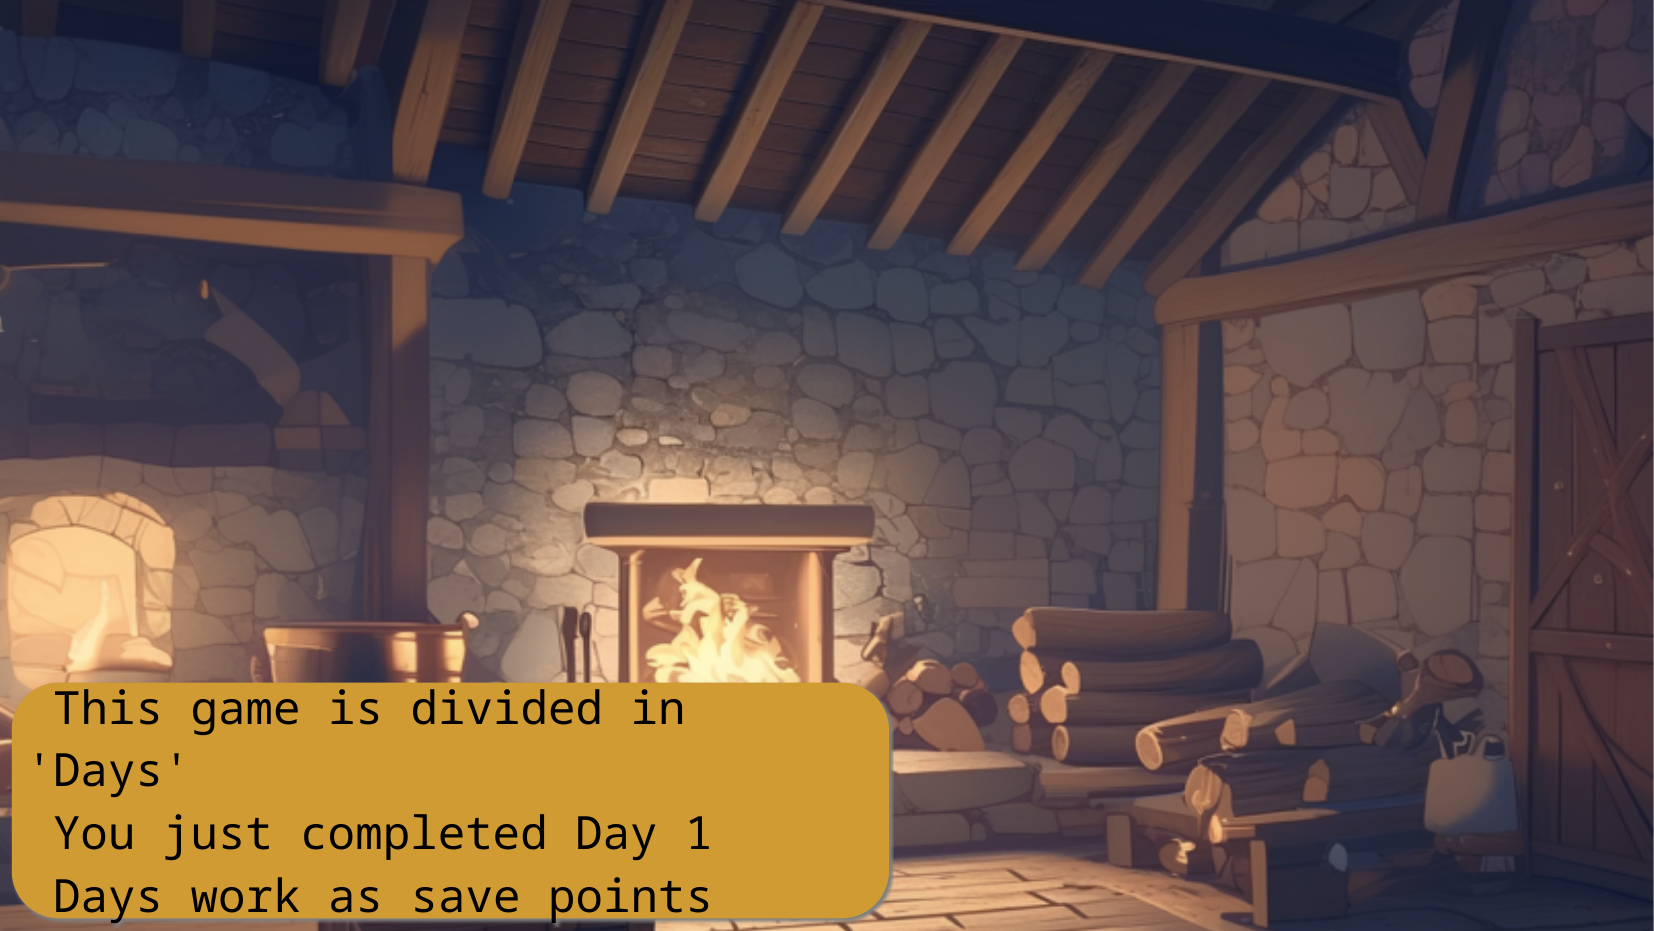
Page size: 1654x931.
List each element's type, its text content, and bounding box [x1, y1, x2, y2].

text_box This game is divided in 'Days' You just completed Day 1 Days work as save points [11, 682, 889, 919]
picture [0, 0, 1654, 931]
